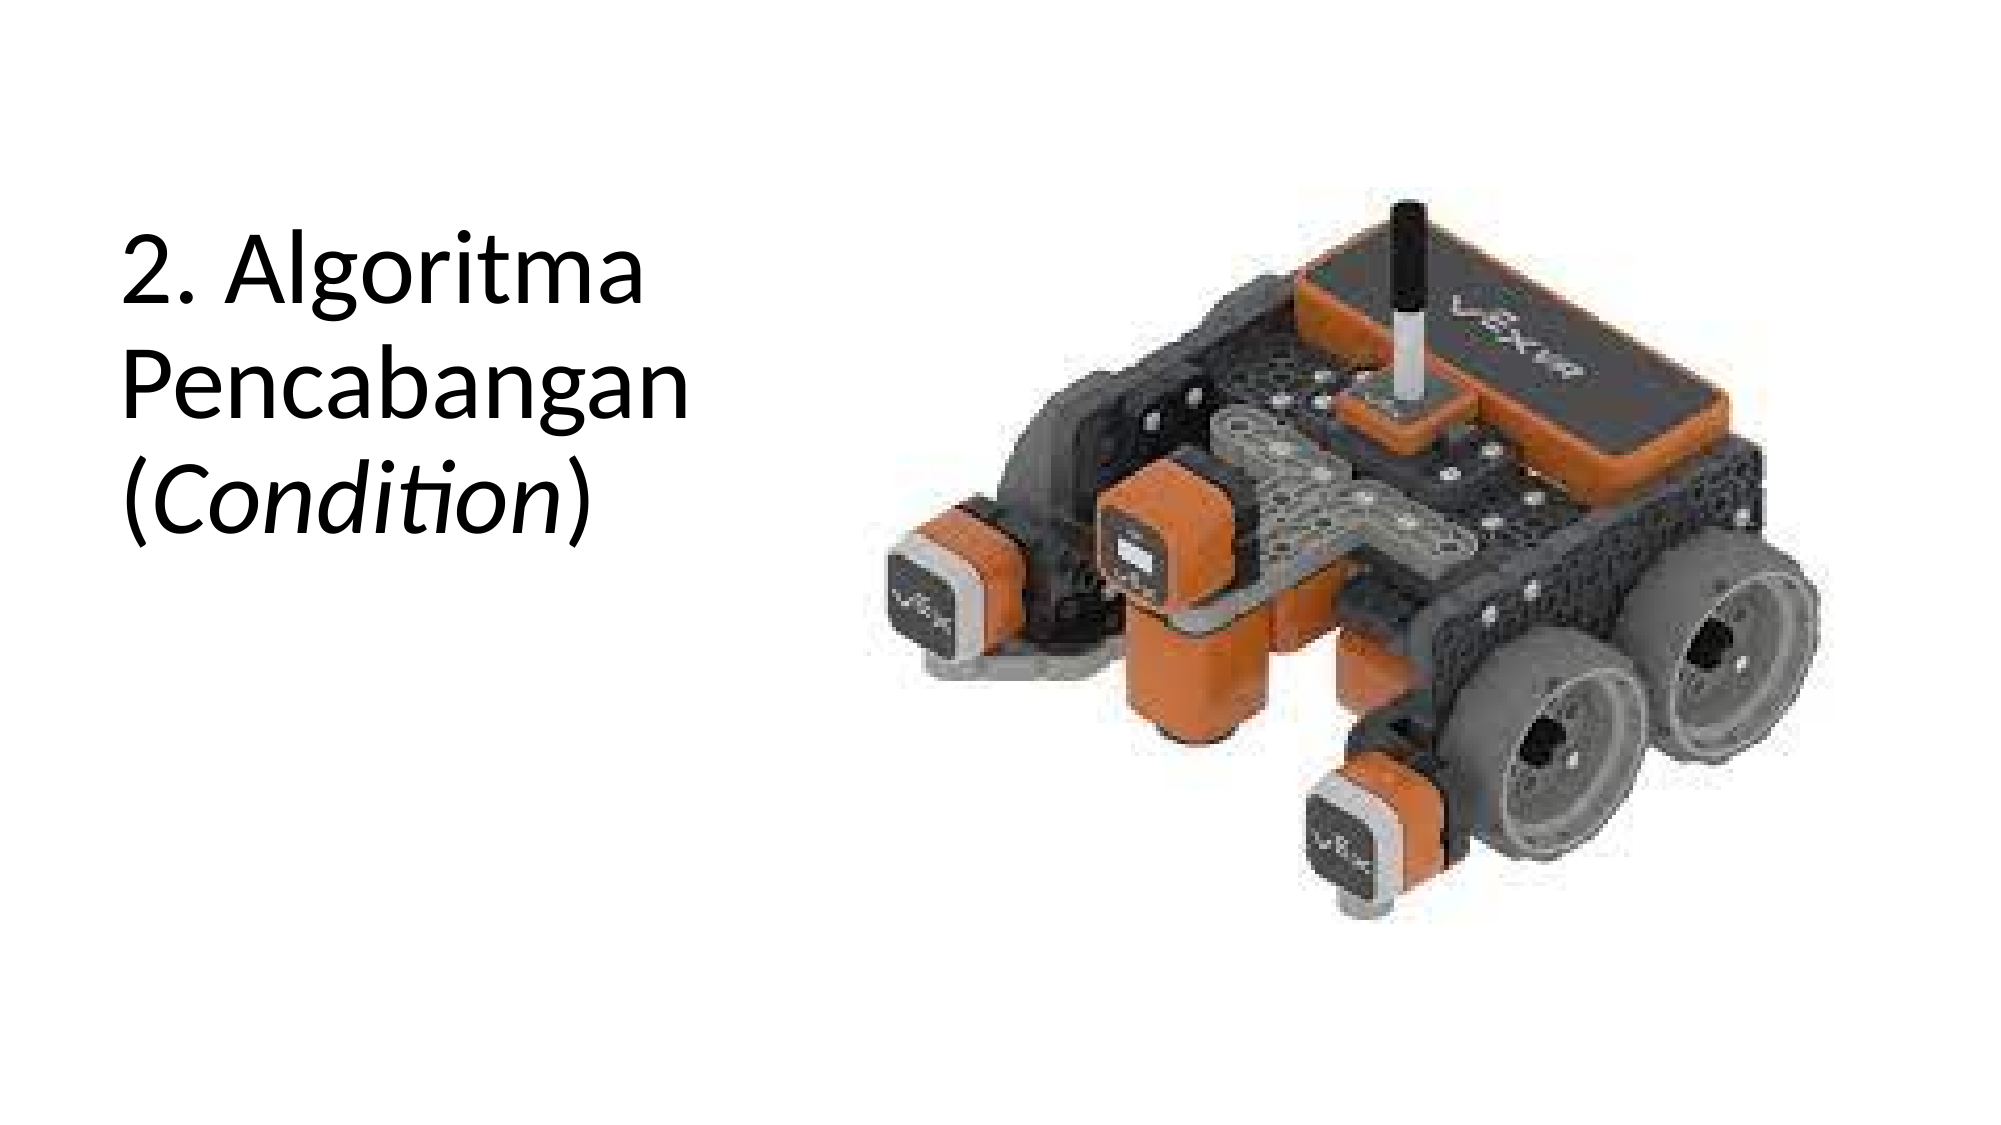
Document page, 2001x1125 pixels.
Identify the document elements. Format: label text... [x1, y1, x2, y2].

picture [763, 187, 1947, 933]
text_box 2. Algoritma Pencabangan (Condition) [104, 104, 750, 691]
